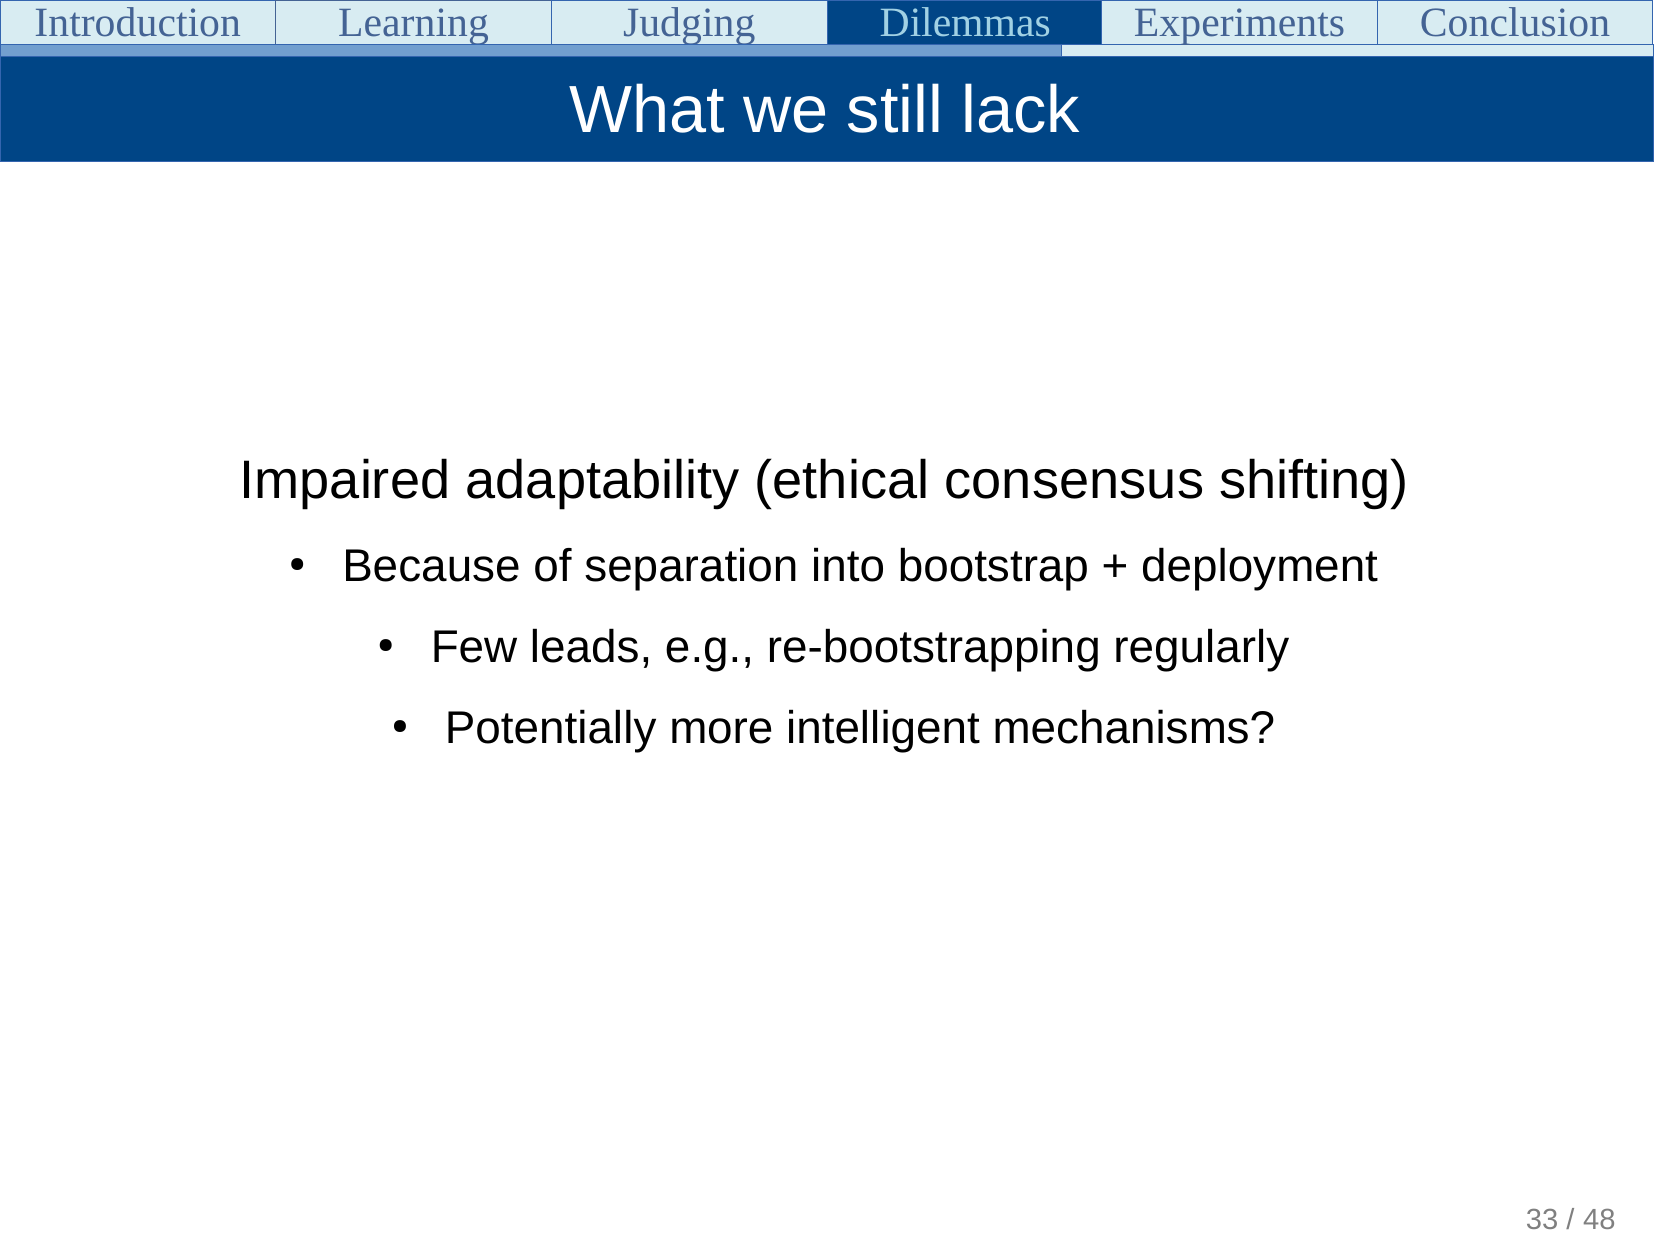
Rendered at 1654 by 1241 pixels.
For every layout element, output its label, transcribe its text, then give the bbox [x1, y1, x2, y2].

list Impaired adaptability (ethical consensus shifting) Because of separation into bootstrap + deployment Few leads, e.g., re-bootstrapping regularly Potentially more intelligent mechanisms? [37, 450, 1613, 788]
title What we still lack [0, 56, 1651, 162]
text_box [0, 44, 1062, 57]
